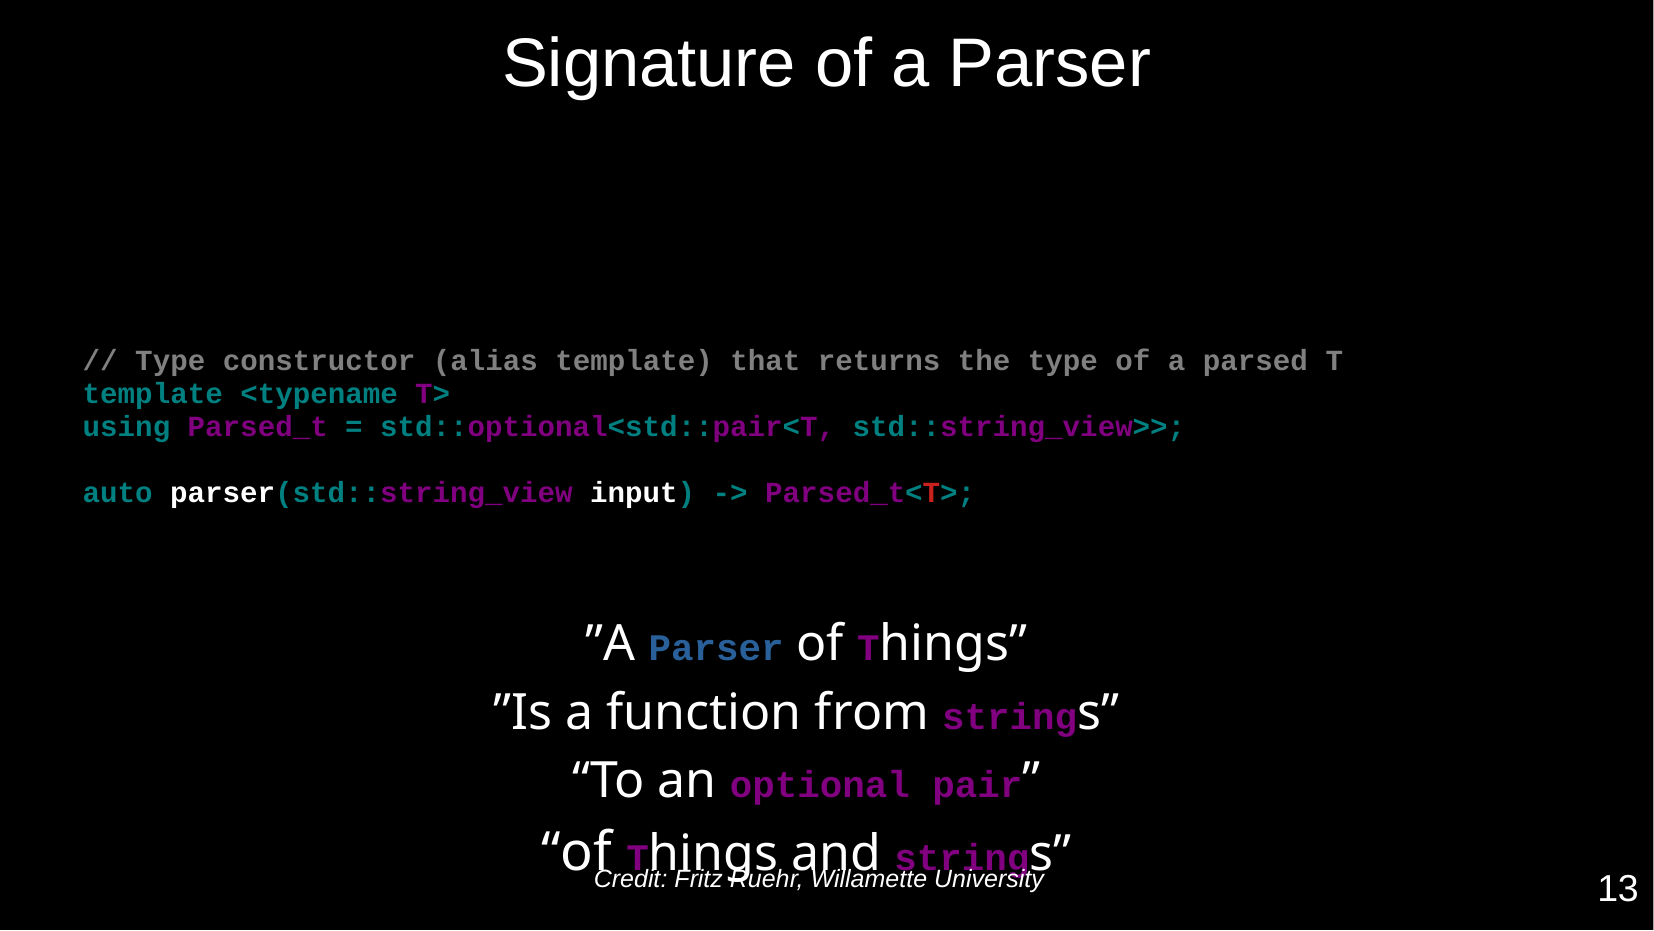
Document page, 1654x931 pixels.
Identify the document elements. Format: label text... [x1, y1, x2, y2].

text_box Credit: Fritz Ruehr, Willamette University [579, 857, 1075, 901]
title Signature of a Parser [82, 4, 1571, 121]
text_box <number> [1024, 860, 1654, 931]
text_box ”A Parser of Things” ”Is a function from strings” “To an optional pair” “of Things and strings” [82, 600, 1531, 839]
subtitle // Type constructor (alias template) that returns the type of a parsed T template <typename T> using Parsed_t = std::optional<std::pair<T, std::string_view>>; auto parser(std::string_view input) -> Parsed_t<T>; [82, 241, 1571, 781]
